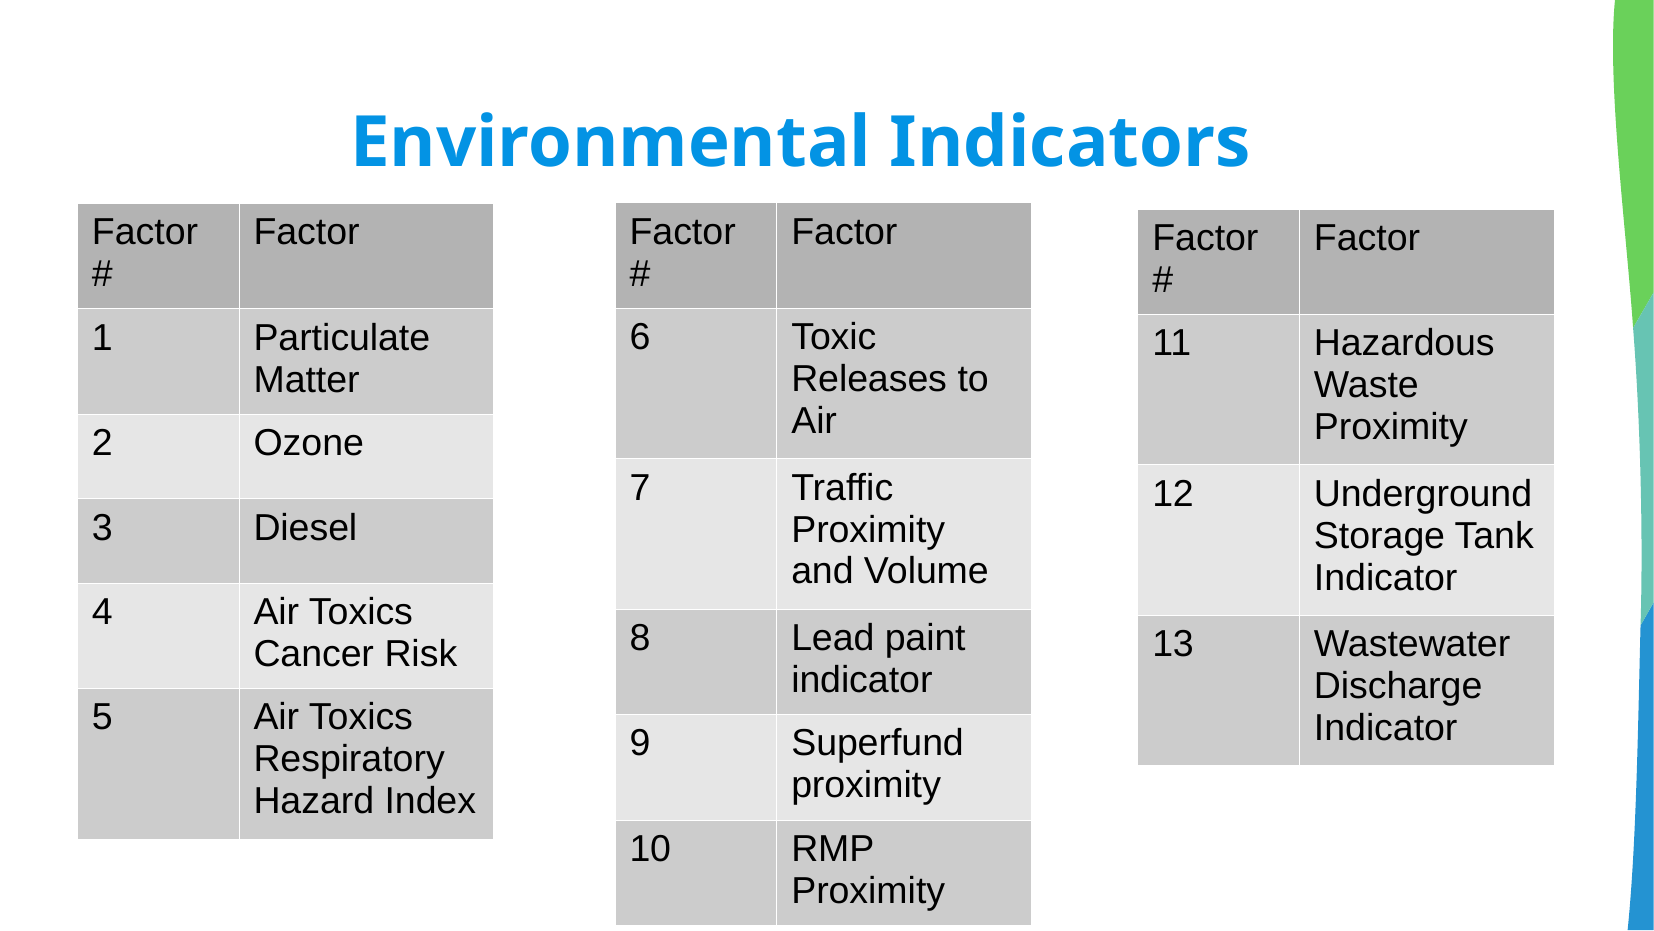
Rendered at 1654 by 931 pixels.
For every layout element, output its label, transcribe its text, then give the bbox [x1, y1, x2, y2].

table_cell RMP Proximity [777, 821, 1031, 925]
table_header Factor [240, 204, 493, 308]
table_cell 12 [1138, 465, 1299, 615]
table_header Factor # [78, 204, 239, 308]
table_cell 9 [616, 715, 776, 820]
table_header Factor # [1138, 210, 1299, 314]
table_cell Toxic Releases to Air [777, 309, 1031, 458]
table_cell Lead paint indicator [777, 610, 1031, 714]
table_cell 11 [1138, 315, 1299, 464]
table_cell Air Toxics Respiratory Hazard Index [240, 689, 493, 839]
table_cell 1 [78, 309, 239, 414]
table_cell Ozone [240, 415, 493, 498]
table_cell 8 [616, 610, 776, 714]
table_cell Underground Storage Tank Indicator [1300, 465, 1554, 615]
table_header Factor [1300, 210, 1554, 314]
table_cell Wastewater Discharge Indicator [1300, 616, 1554, 765]
table_header Factor # [616, 203, 776, 308]
table_cell 13 [1138, 616, 1299, 765]
text_box Environmental Indicators [251, 87, 1351, 188]
table_cell Diesel [240, 499, 493, 583]
table_cell 10 [616, 821, 776, 925]
table_cell Hazardous Waste Proximity [1300, 315, 1554, 464]
table_cell Particulate Matter [240, 309, 493, 414]
table_cell Traffic Proximity and Volume [777, 459, 1031, 609]
table_cell 4 [78, 584, 239, 688]
table_cell Air Toxics Cancer Risk [240, 584, 493, 688]
table_cell 6 [616, 309, 776, 458]
table_cell Superfund proximity [777, 715, 1031, 820]
table_cell 2 [78, 415, 239, 498]
table_cell 5 [78, 689, 239, 839]
table_cell 7 [616, 459, 776, 609]
table_header Factor [777, 203, 1031, 308]
table_cell 3 [78, 499, 239, 583]
